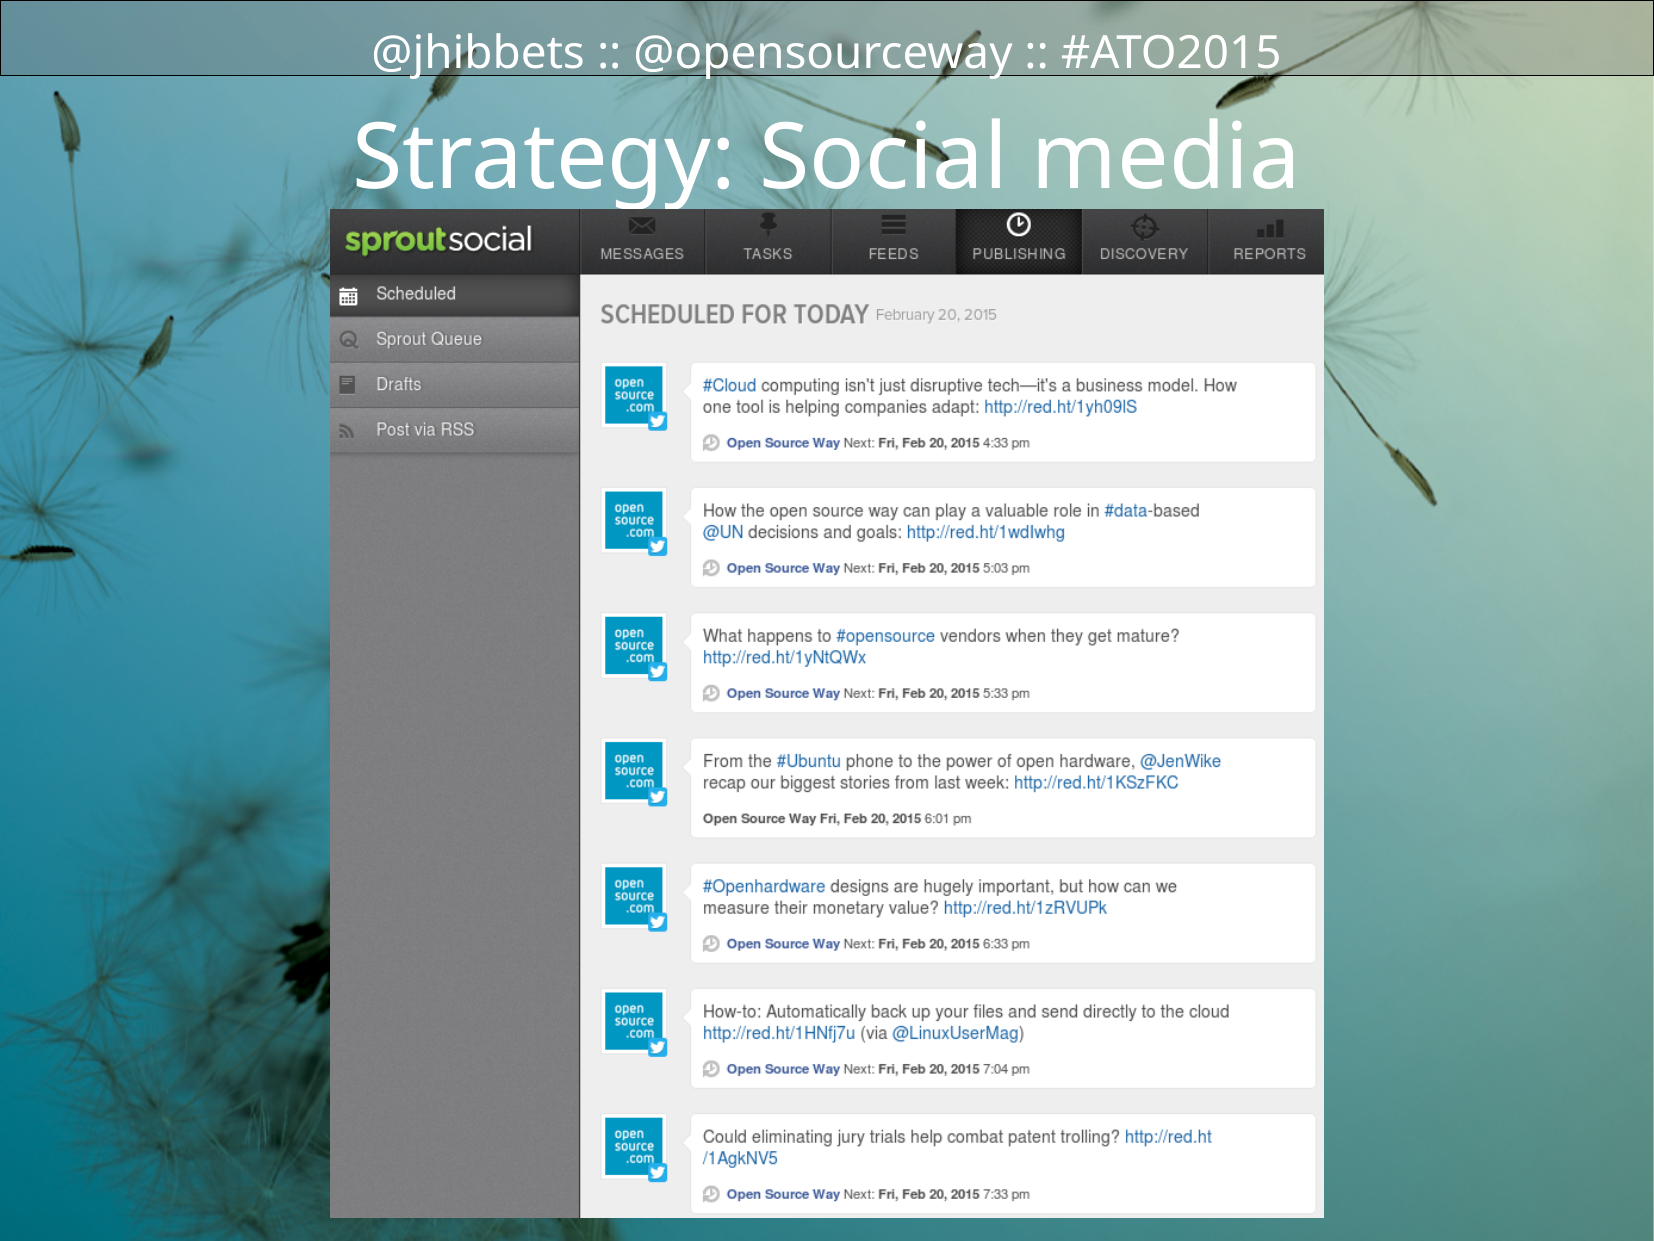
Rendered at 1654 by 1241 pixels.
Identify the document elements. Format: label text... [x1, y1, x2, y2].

title Strategy: Social media [82, 49, 1571, 257]
picture [0, 76, 1654, 1241]
